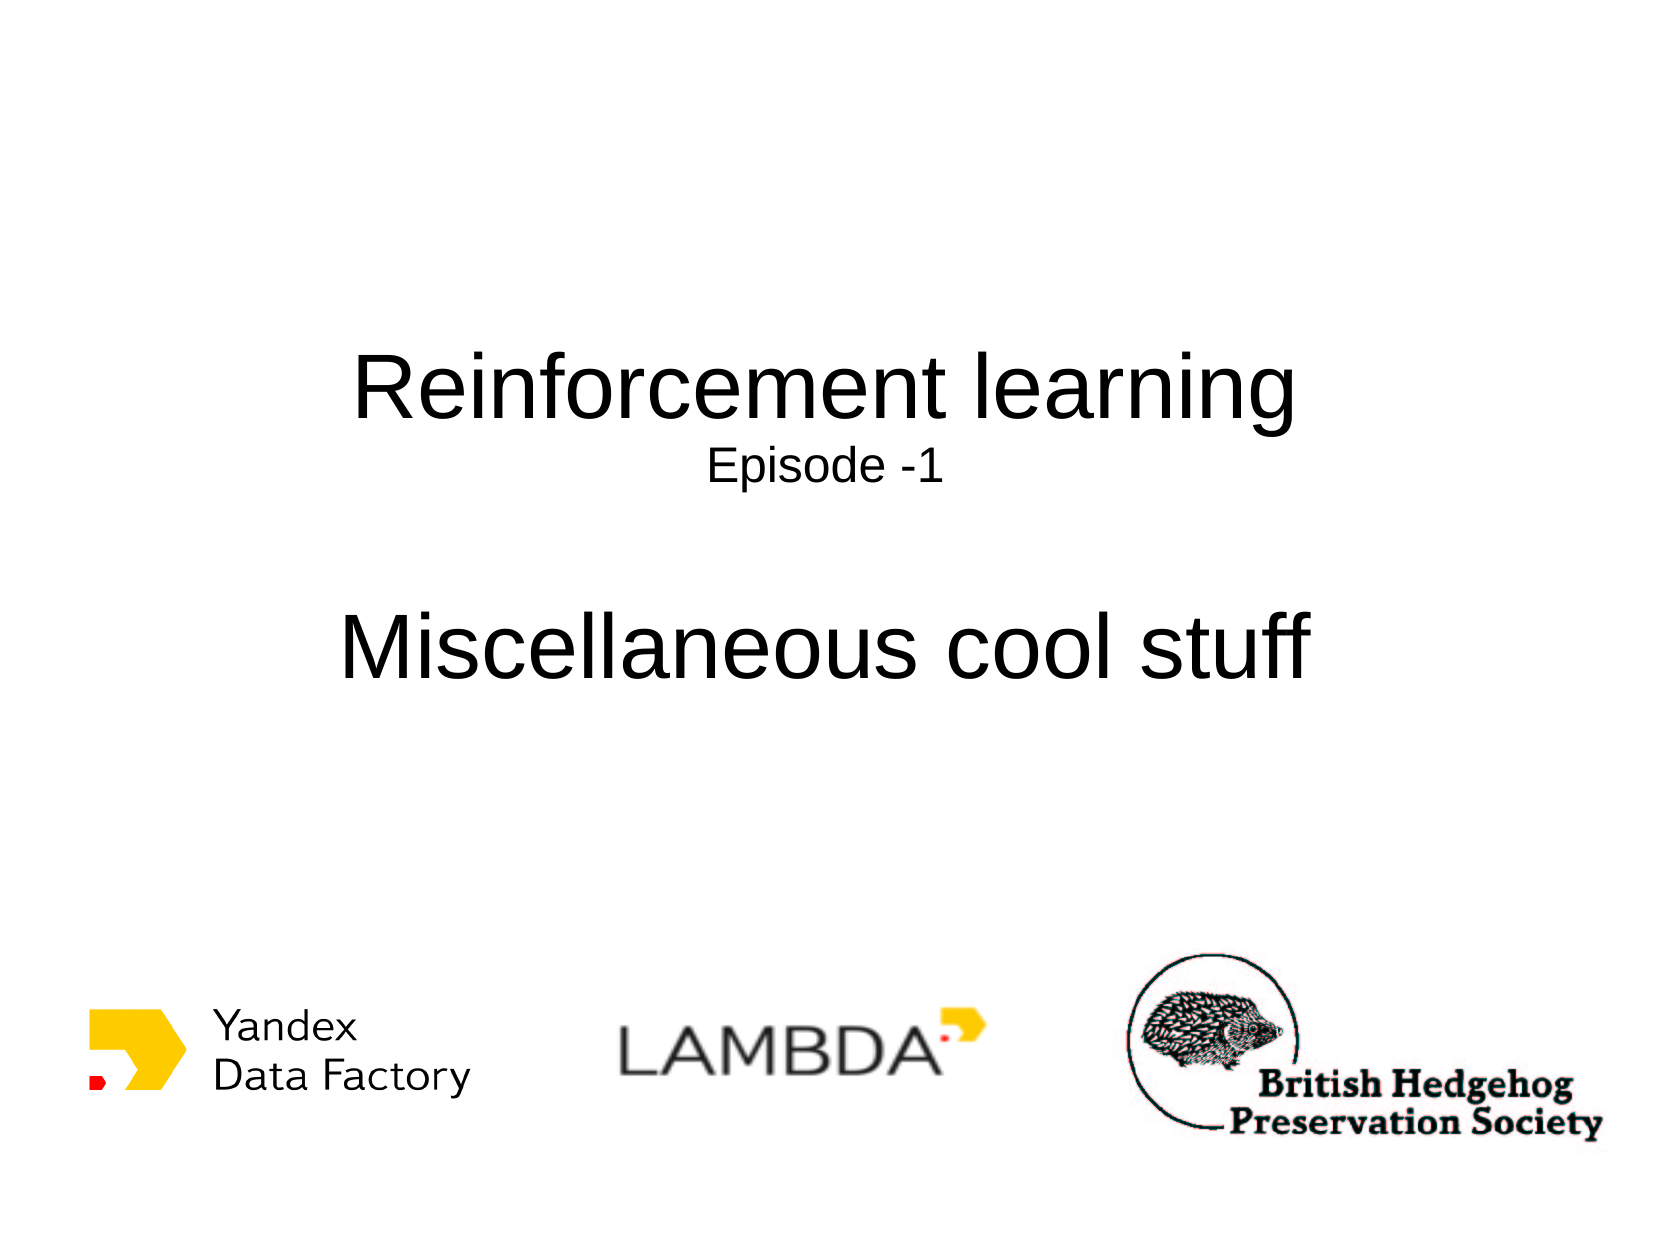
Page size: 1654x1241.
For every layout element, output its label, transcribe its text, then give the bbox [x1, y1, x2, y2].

text_box Reinforcement learning Episode -1 Miscellaneous cool stuff [0, 311, 1654, 723]
picture [1050, 869, 1654, 1241]
picture [0, 929, 556, 1171]
picture [585, 872, 1006, 1213]
